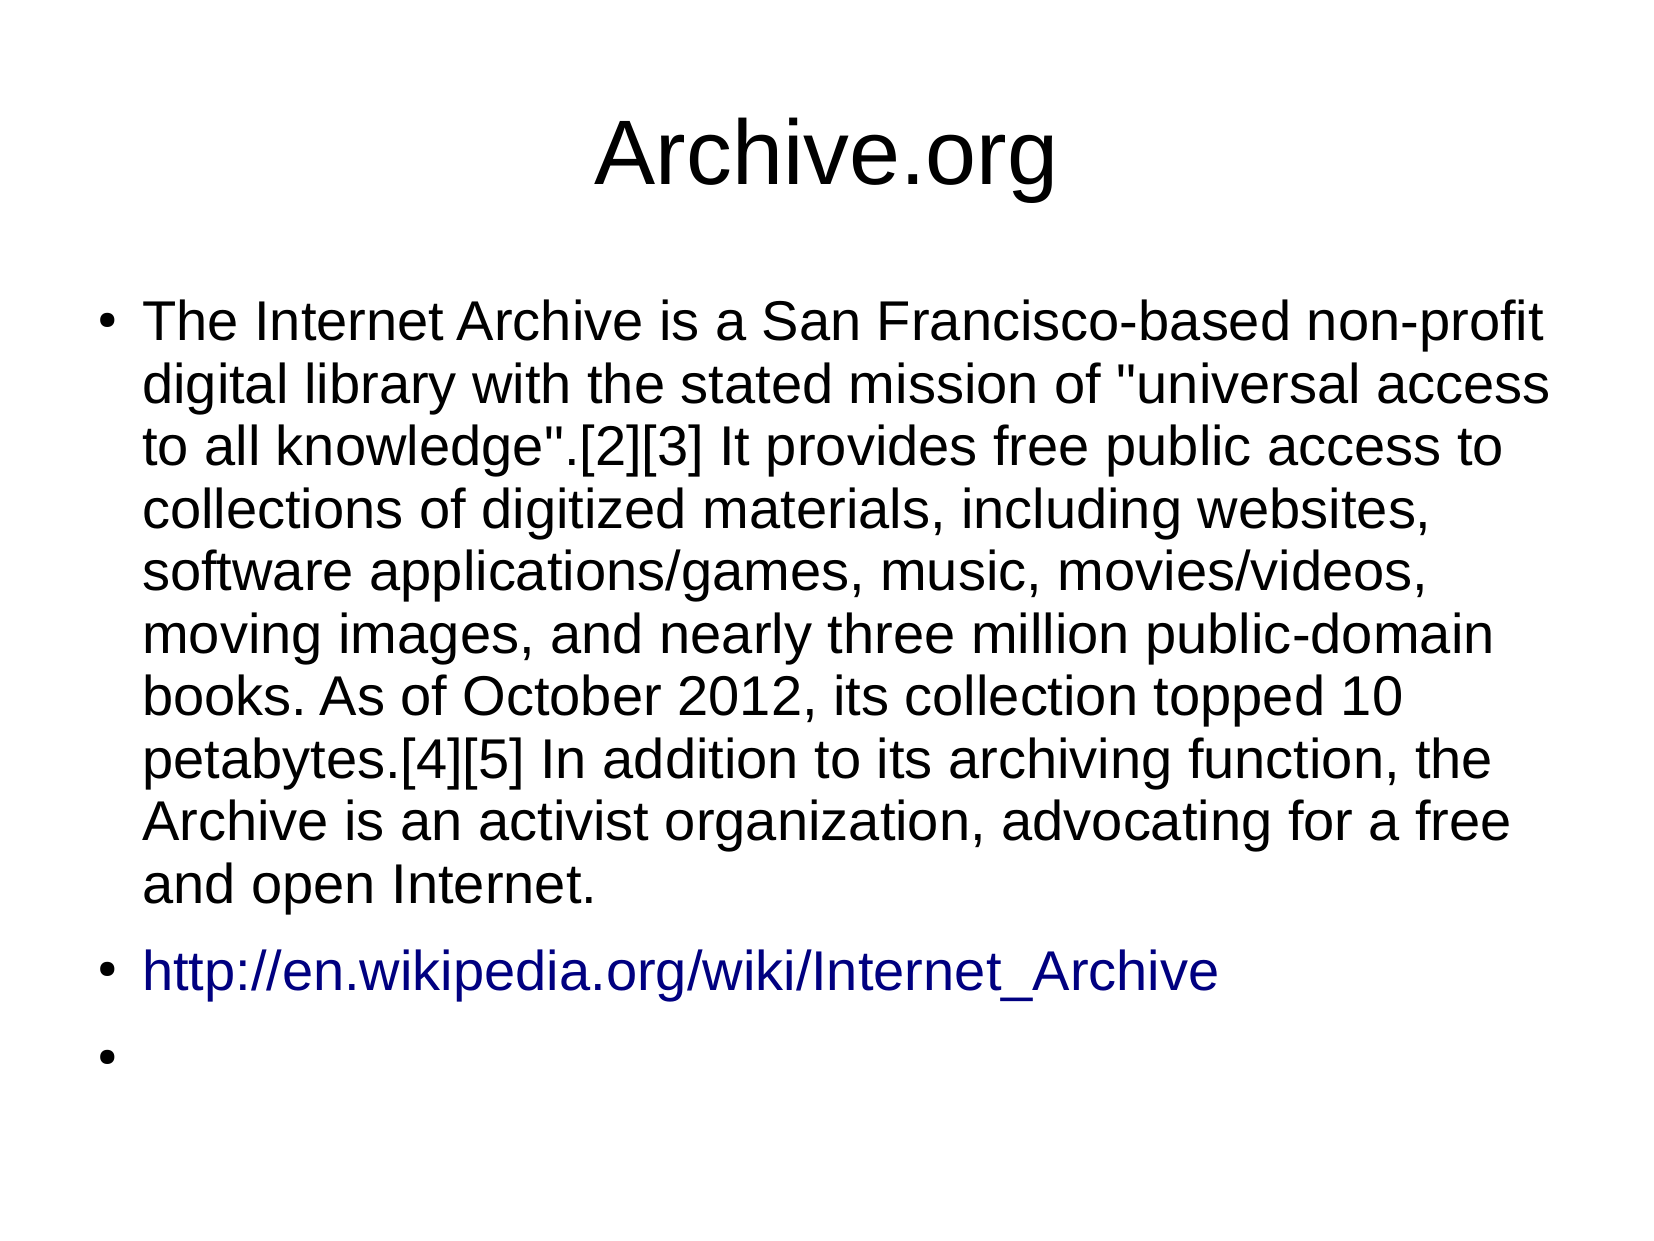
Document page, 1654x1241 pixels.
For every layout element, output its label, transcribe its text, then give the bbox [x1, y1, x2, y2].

list The Internet Archive is a San Francisco-based non-profit digital library with the stated mission of "universal access to all knowledge".[2][3] It provides free public access to collections of digitized materials, including websites, software applications/games, music, movies/videos, moving images, and nearly three million public-domain books. As of October 2012, its collection topped 10 petabytes.[4][5] In addition to its archiving function, the Archive is an activist organization, advocating for a free and open Internet. http://en.wikipedia.org/wiki/Internet_Archive [82, 290, 1571, 1010]
title Archive.org [82, 49, 1571, 257]
